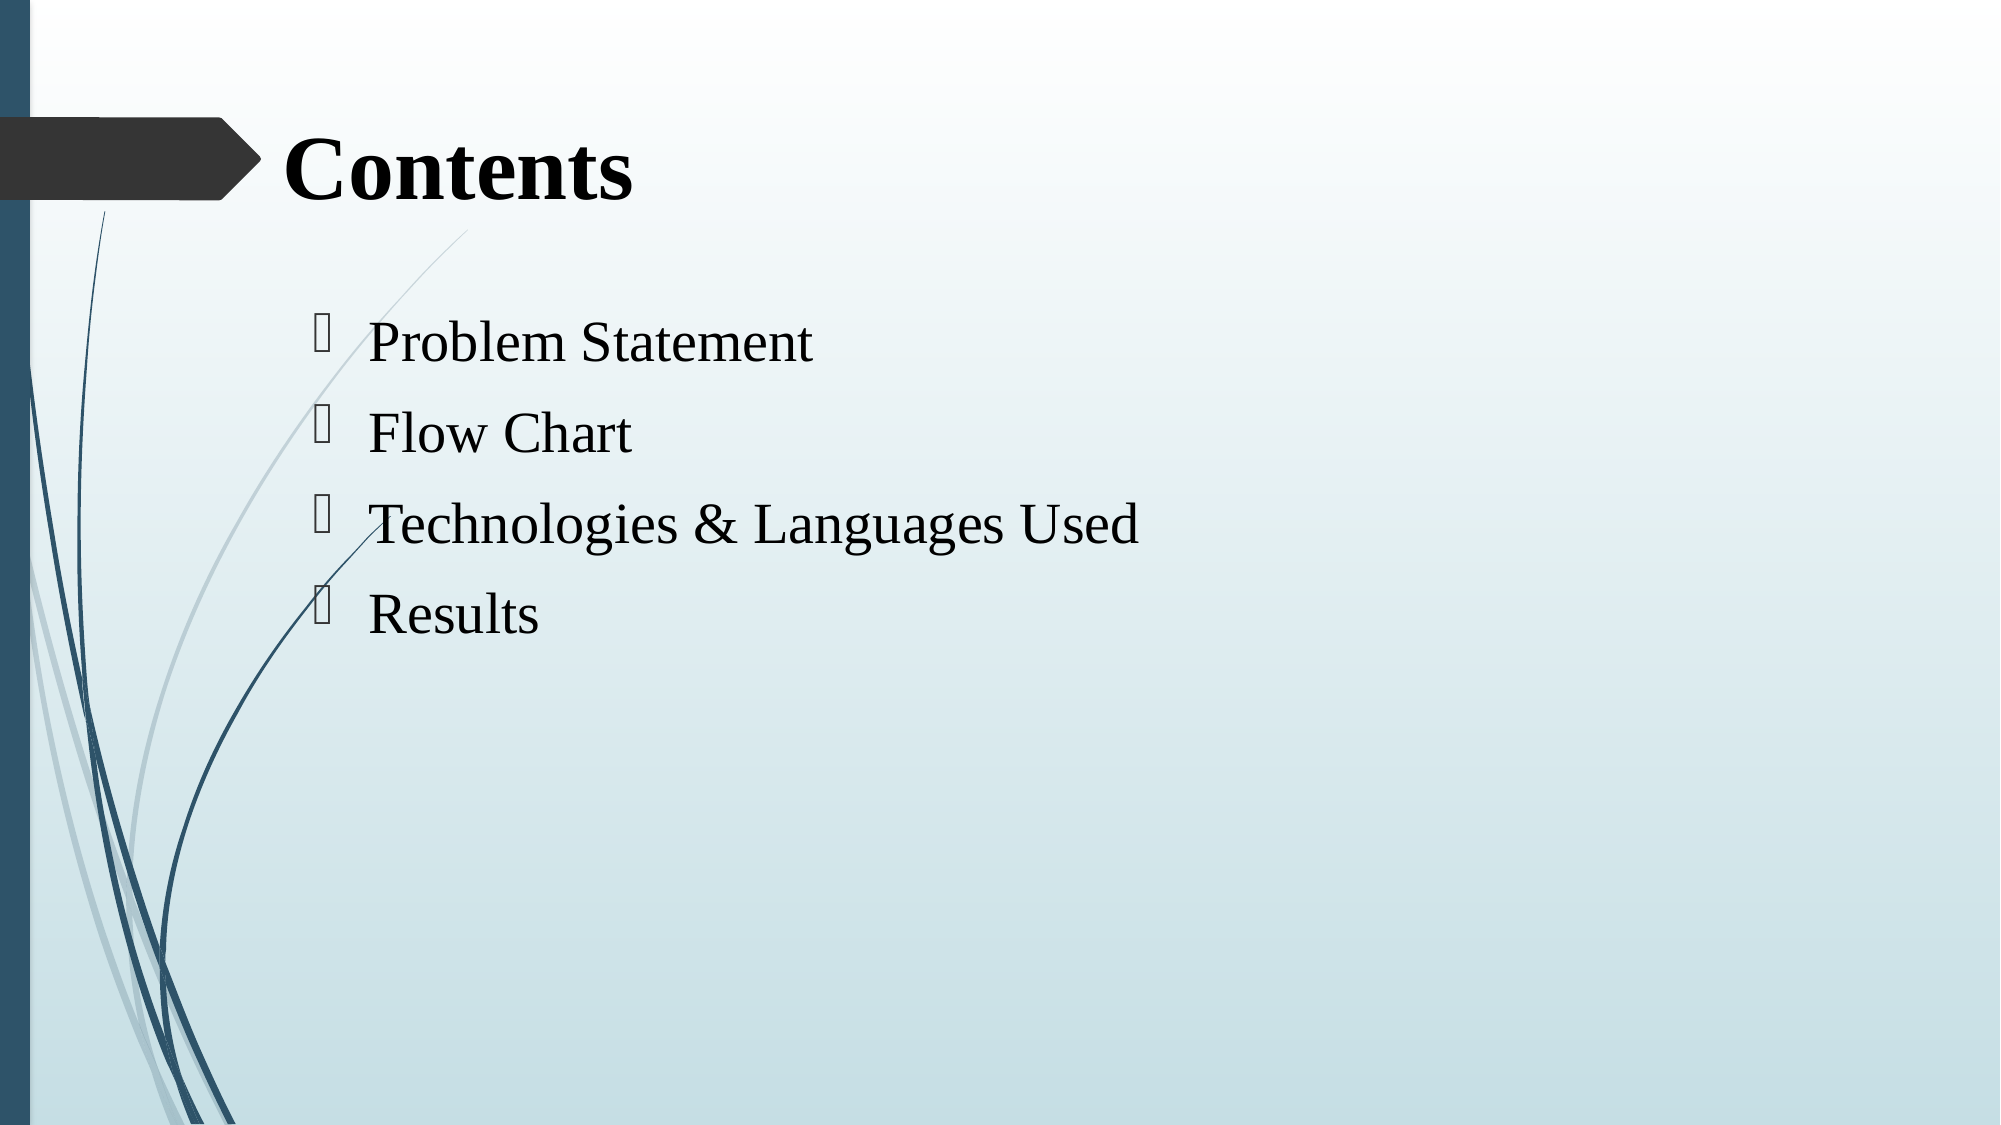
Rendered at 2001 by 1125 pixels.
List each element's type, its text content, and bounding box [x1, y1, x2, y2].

list Problem Statement Flow Chart Technologies & Languages Used Results [297, 296, 2000, 960]
title Contents [267, 100, 1937, 239]
